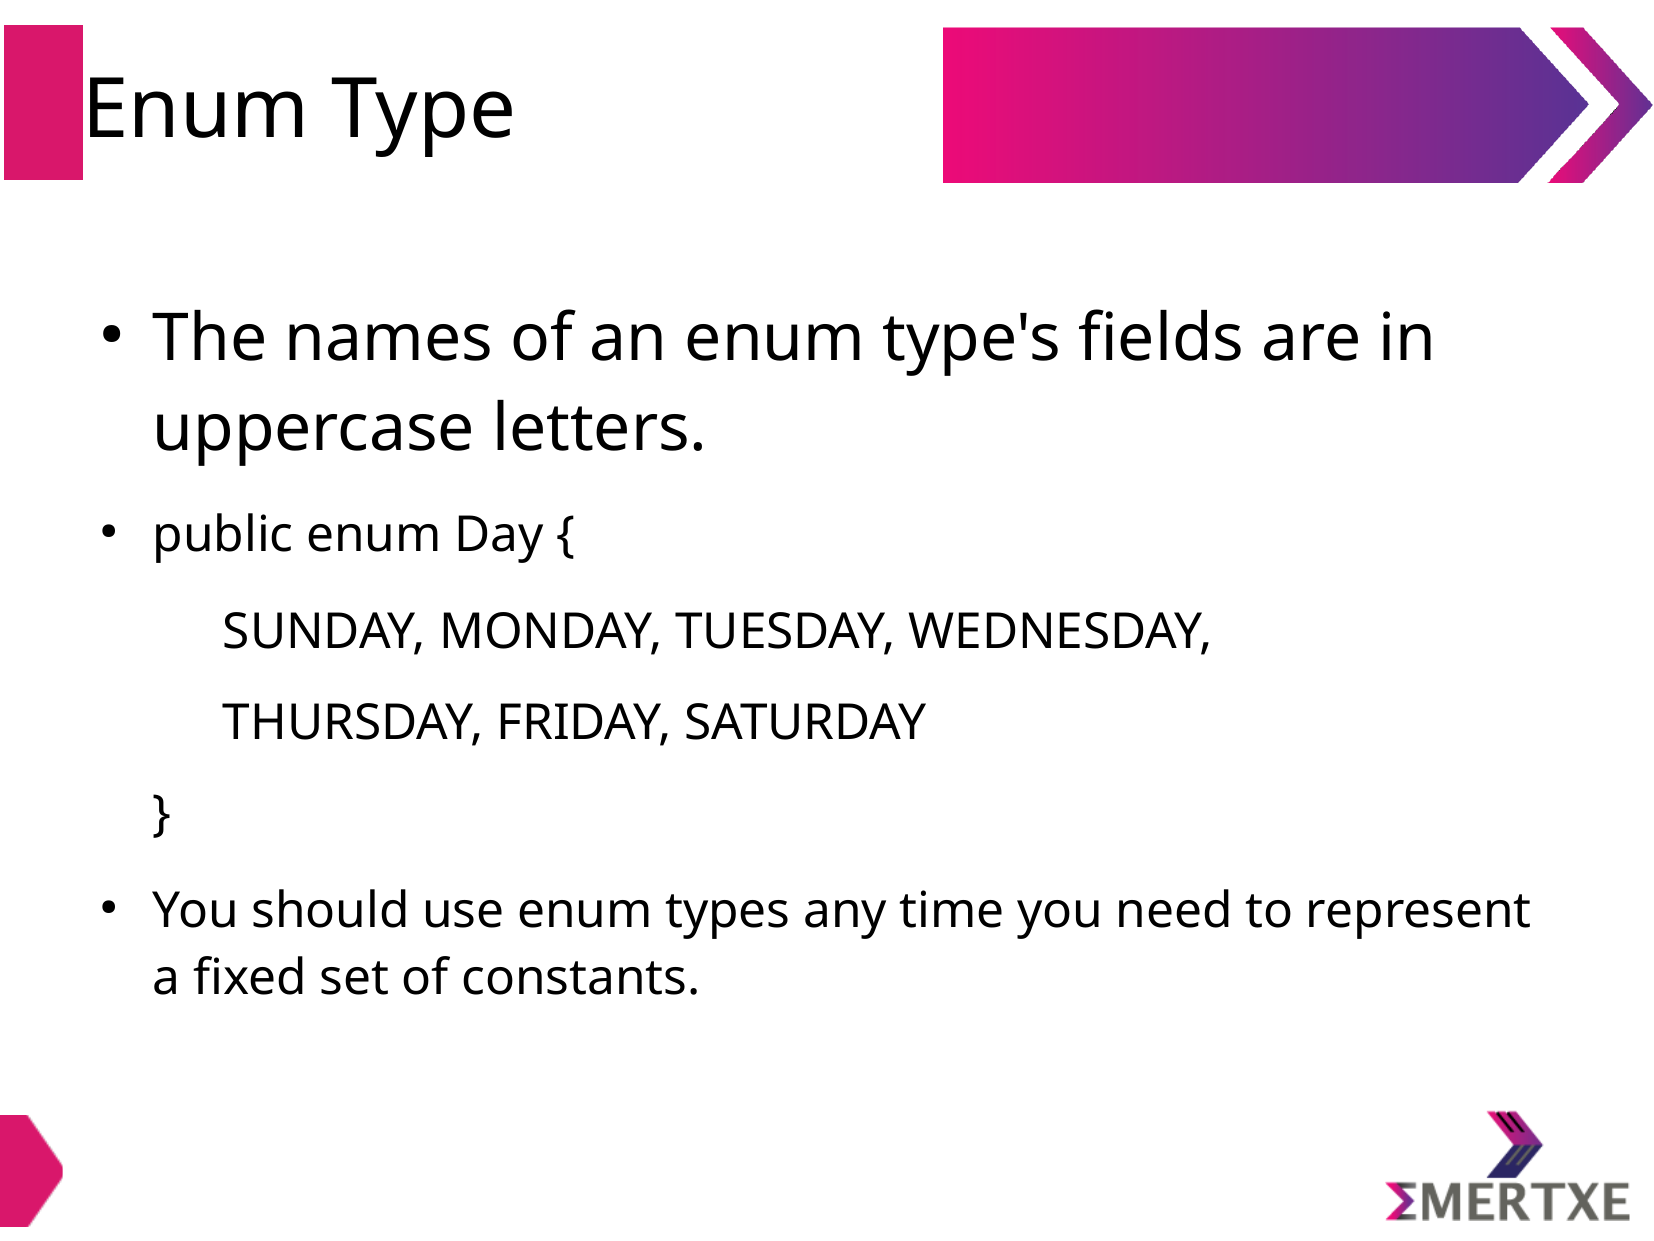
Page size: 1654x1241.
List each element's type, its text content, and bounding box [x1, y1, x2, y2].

list The names of an enum type's fields are in uppercase letters. public enum Day { SUNDAY, MONDAY, TUESDAY, WEDNESDAY, THURSDAY, FRIDAY, SATURDAY } You should use enum types any time you need to represent a fixed set of constants. [82, 290, 1571, 1010]
title Enum Type [82, 2, 1571, 210]
picture [1571, 27, 1653, 183]
picture [1385, 1107, 1631, 1221]
